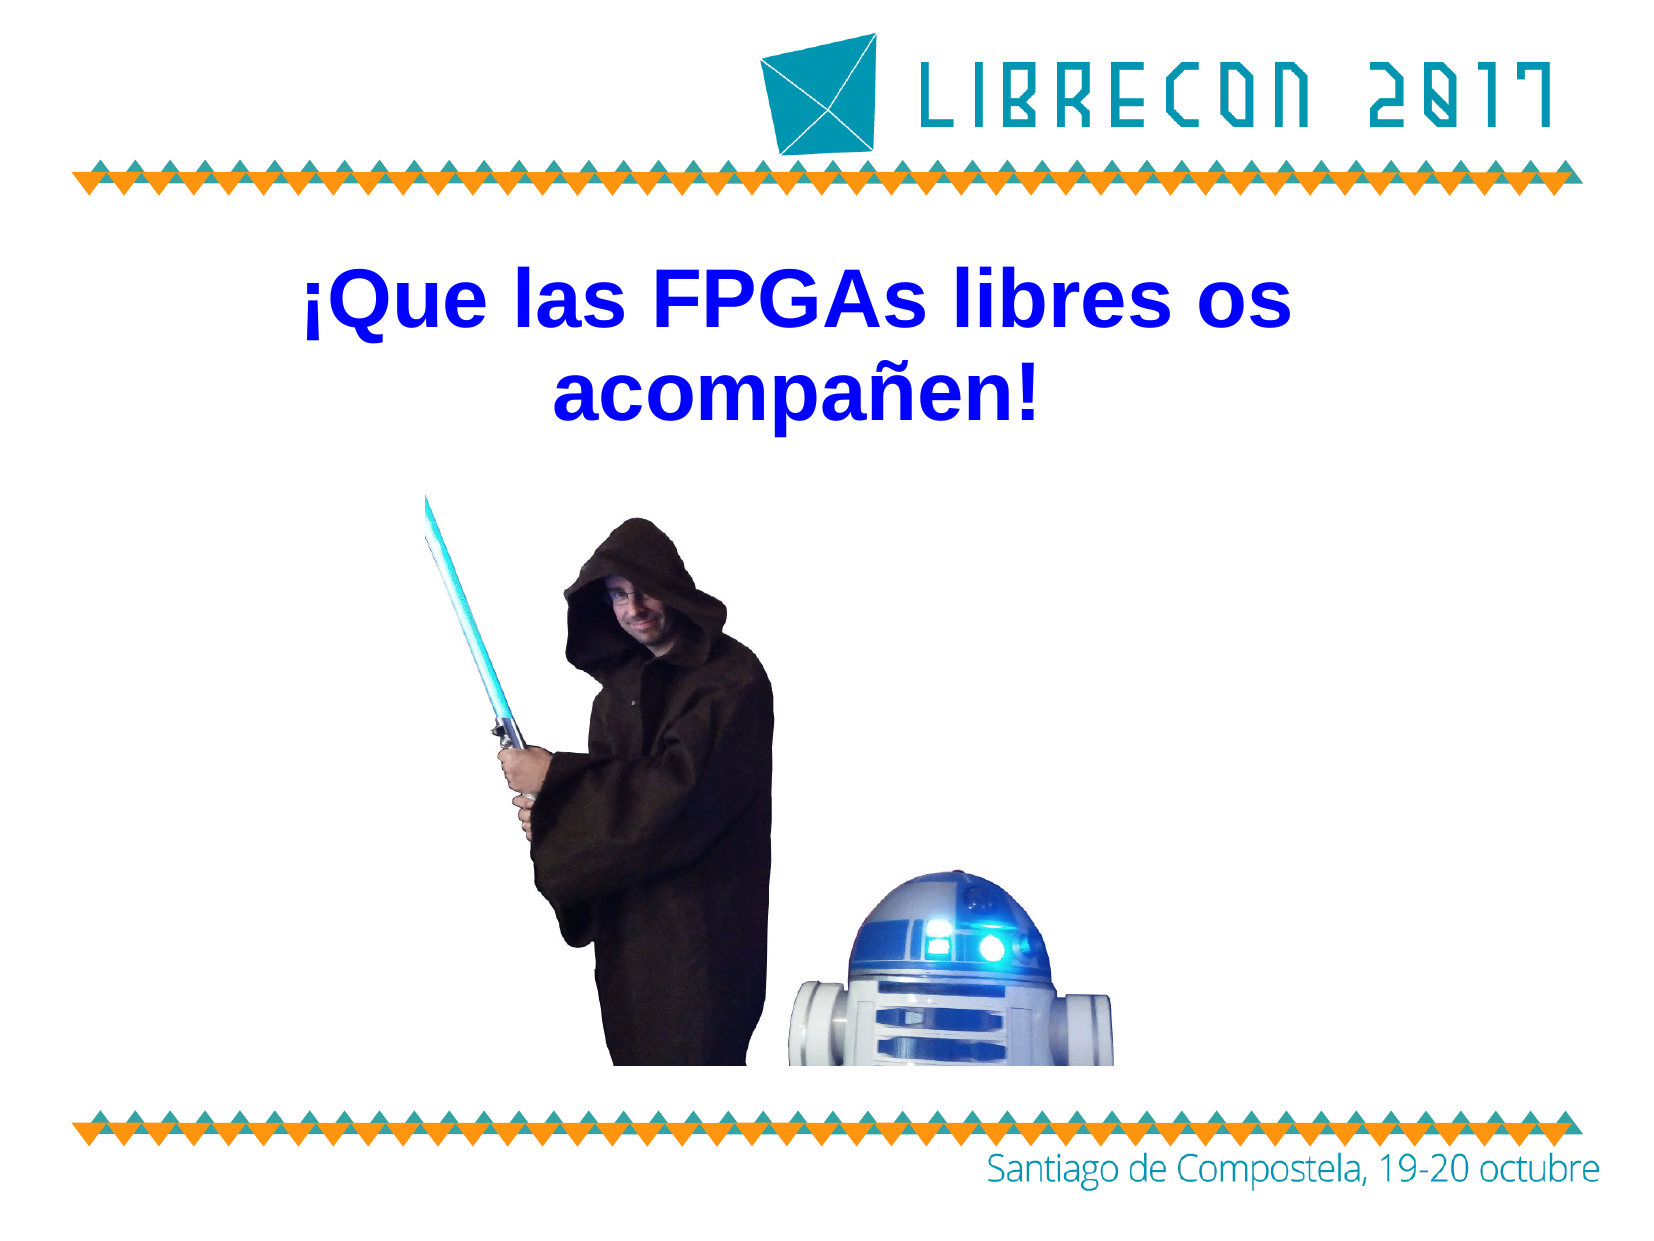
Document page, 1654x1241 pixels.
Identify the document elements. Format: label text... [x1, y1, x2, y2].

picture [968, 1133, 1617, 1199]
text_box ¡Que las FPGAs libres os acompañen! [200, 244, 1394, 461]
picture [744, 13, 1571, 164]
picture [425, 472, 1140, 1066]
